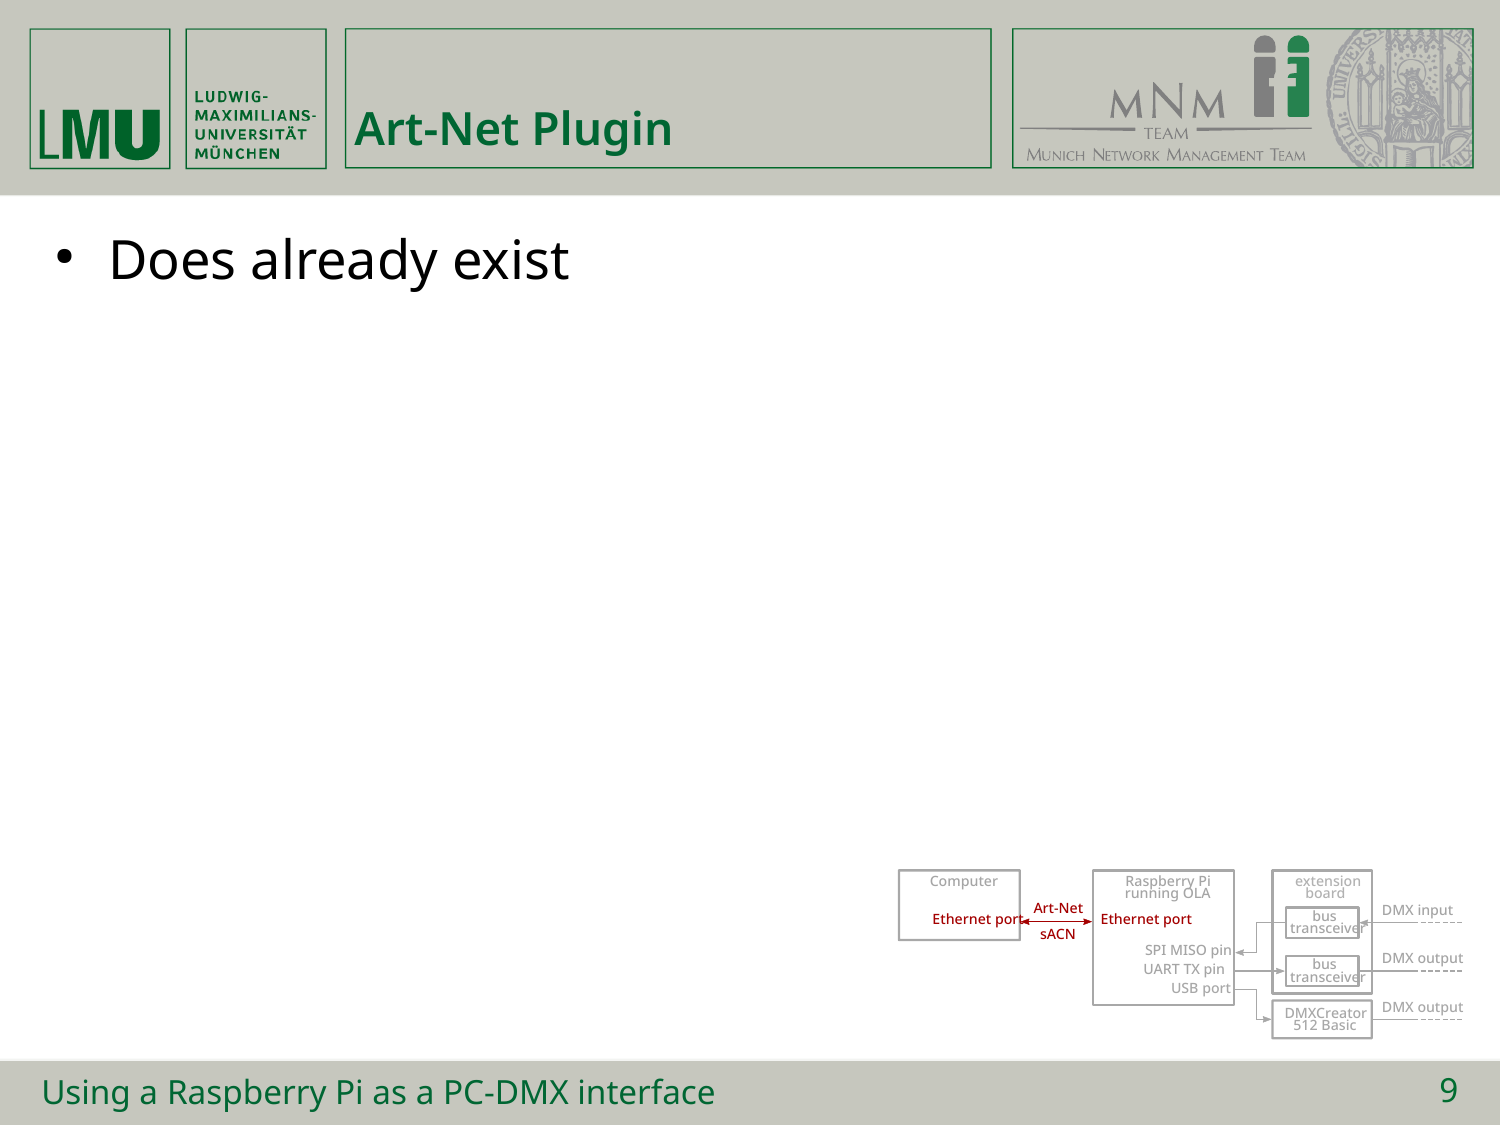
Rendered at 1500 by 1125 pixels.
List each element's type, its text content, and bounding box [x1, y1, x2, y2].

title Art-Net Plugin [342, 29, 993, 171]
picture [0, 1059, 1500, 1125]
picture [0, 0, 1500, 196]
list Does already exist [37, 221, 1459, 605]
picture [897, 869, 1465, 1040]
